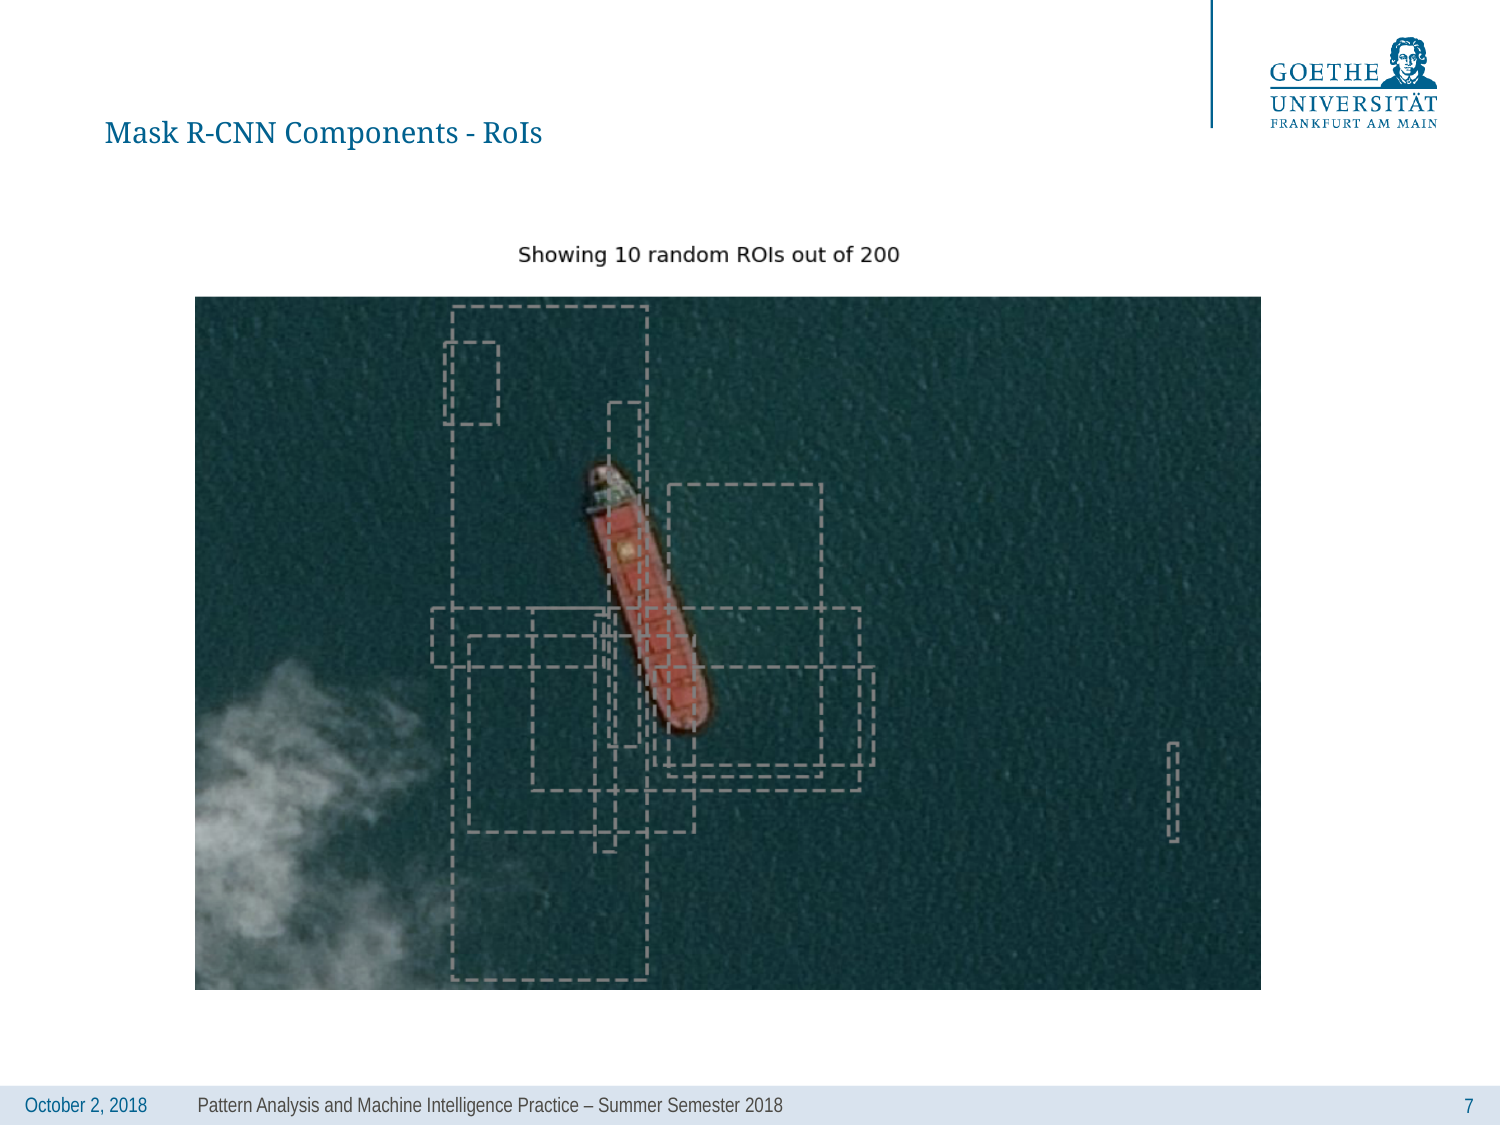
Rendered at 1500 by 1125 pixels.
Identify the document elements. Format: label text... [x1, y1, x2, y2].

text_box <number> [1417, 1092, 1474, 1122]
text_box Pattern Analysis and Machine Intelligence Practice – Summer Semester 2018 [183, 1091, 1341, 1120]
text_box Mask R-CNN Components - RoIs [104, 19, 1187, 149]
picture [0, 0, 1500, 1125]
